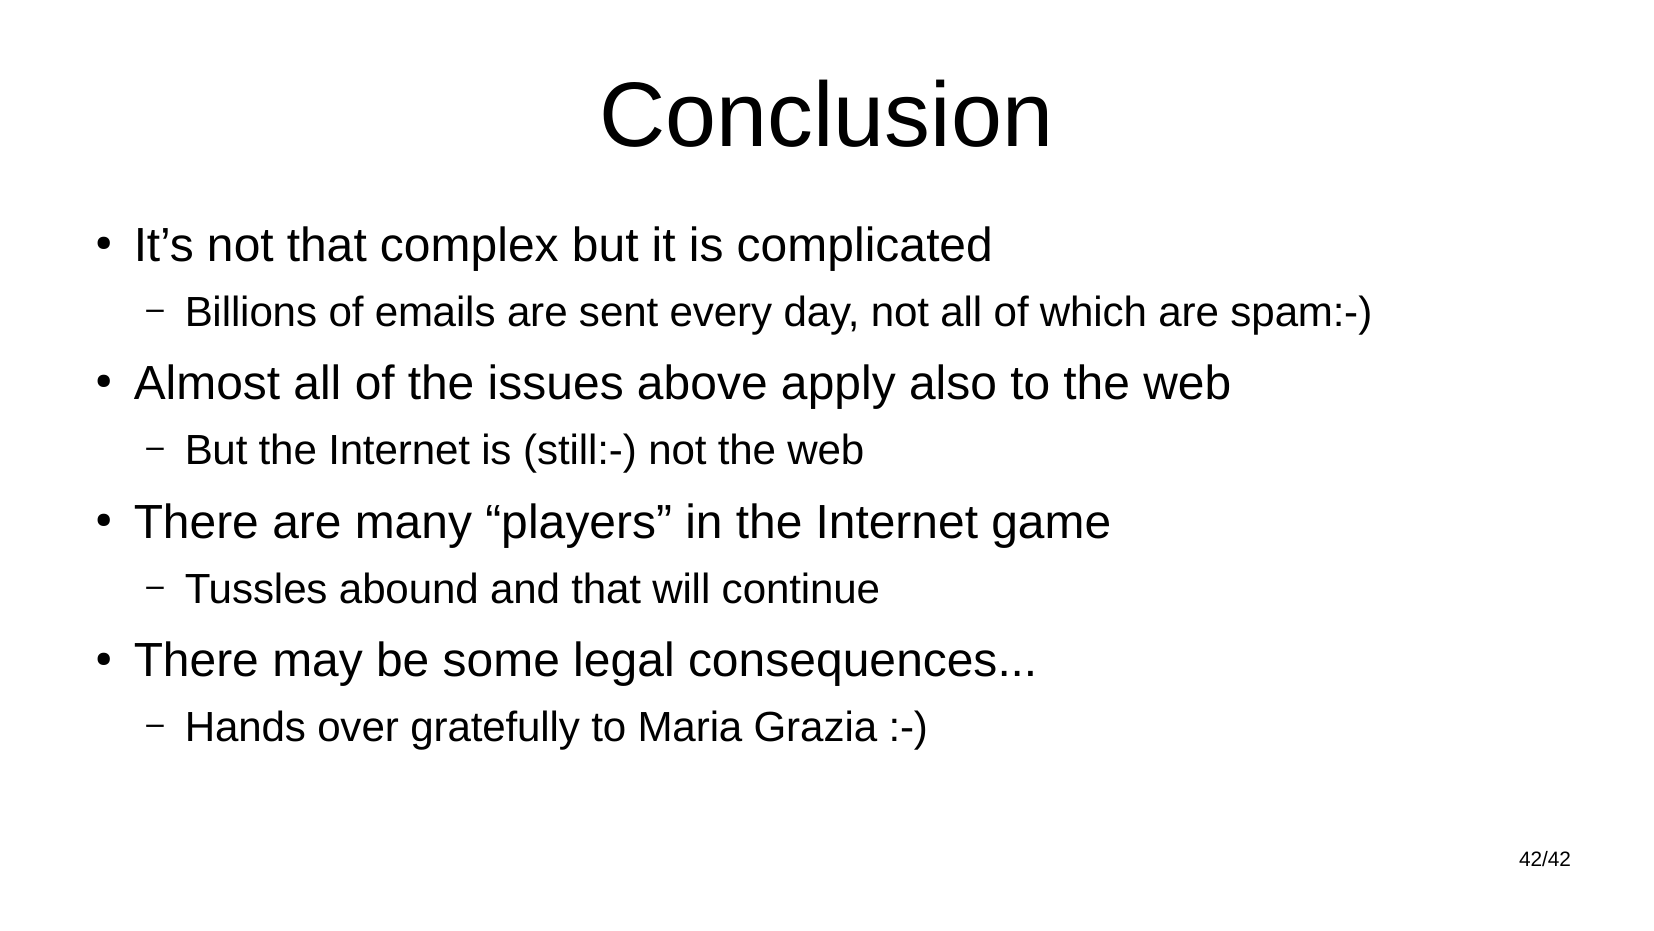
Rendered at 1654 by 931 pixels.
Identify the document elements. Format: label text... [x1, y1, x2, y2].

list It’s not that complex but it is complicated Billions of emails are sent every day, not all of which are spam:-) Almost all of the issues above apply also to the web But the Internet is (still:-) not the web There are many “players” in the Internet game Tussles abound and that will continue There may be some legal consequences... Hands over gratefully to Maria Grazia :-) [82, 217, 1571, 758]
title Conclusion [82, 37, 1571, 193]
